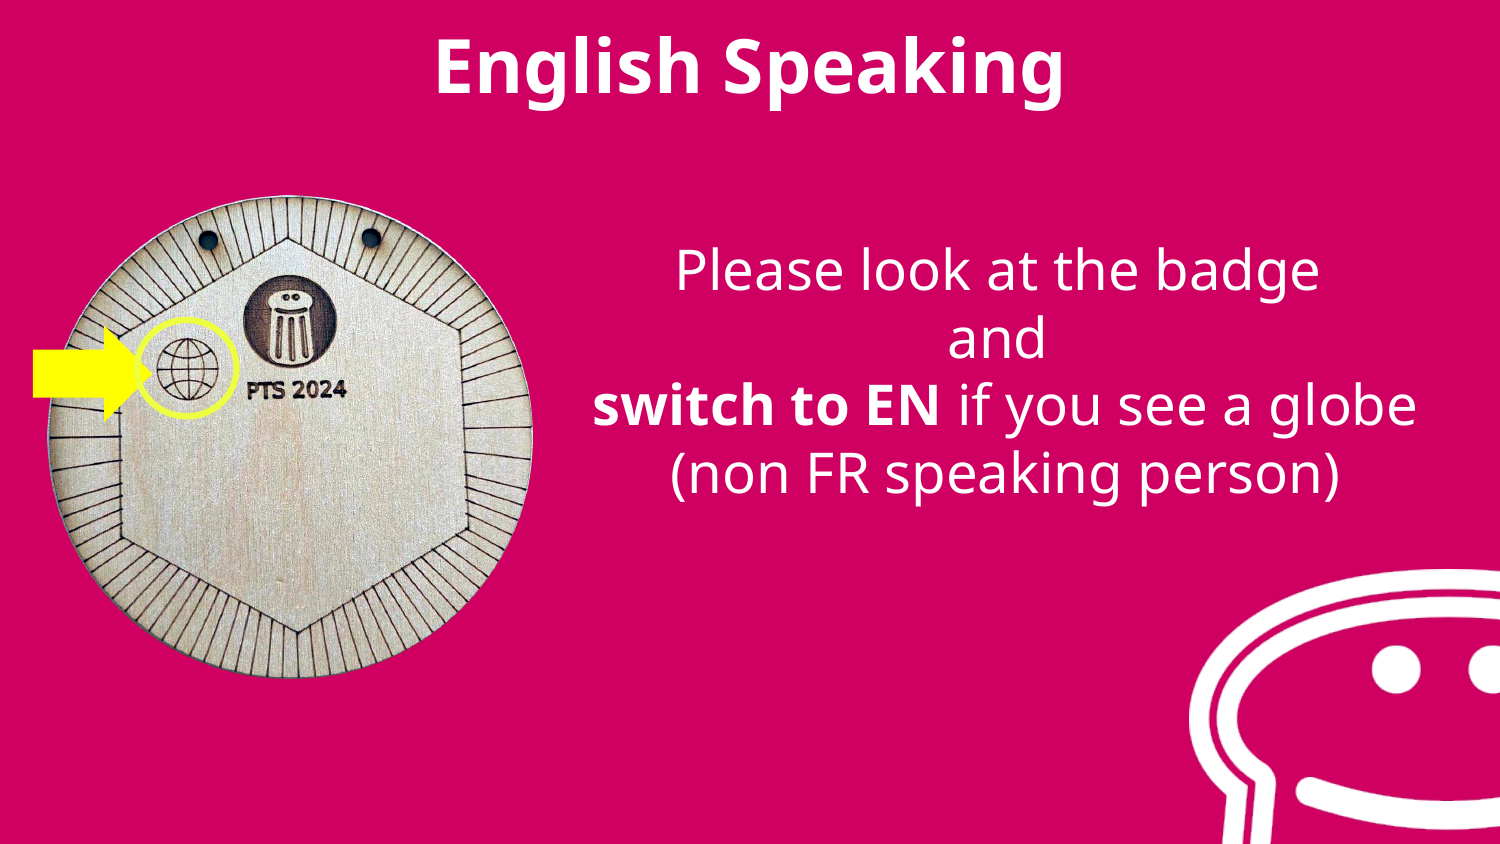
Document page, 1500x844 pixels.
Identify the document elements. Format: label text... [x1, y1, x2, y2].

text_box Please look at the badge and switch to EN if you see a globe (non FR speaking person) [557, 151, 1453, 742]
text_box [32, 325, 138, 422]
text_box [141, 362, 153, 383]
text_box English Speaking [0, 3, 1500, 124]
picture [47, 195, 533, 679]
picture [141, 324, 233, 413]
picture [1189, 569, 1500, 844]
